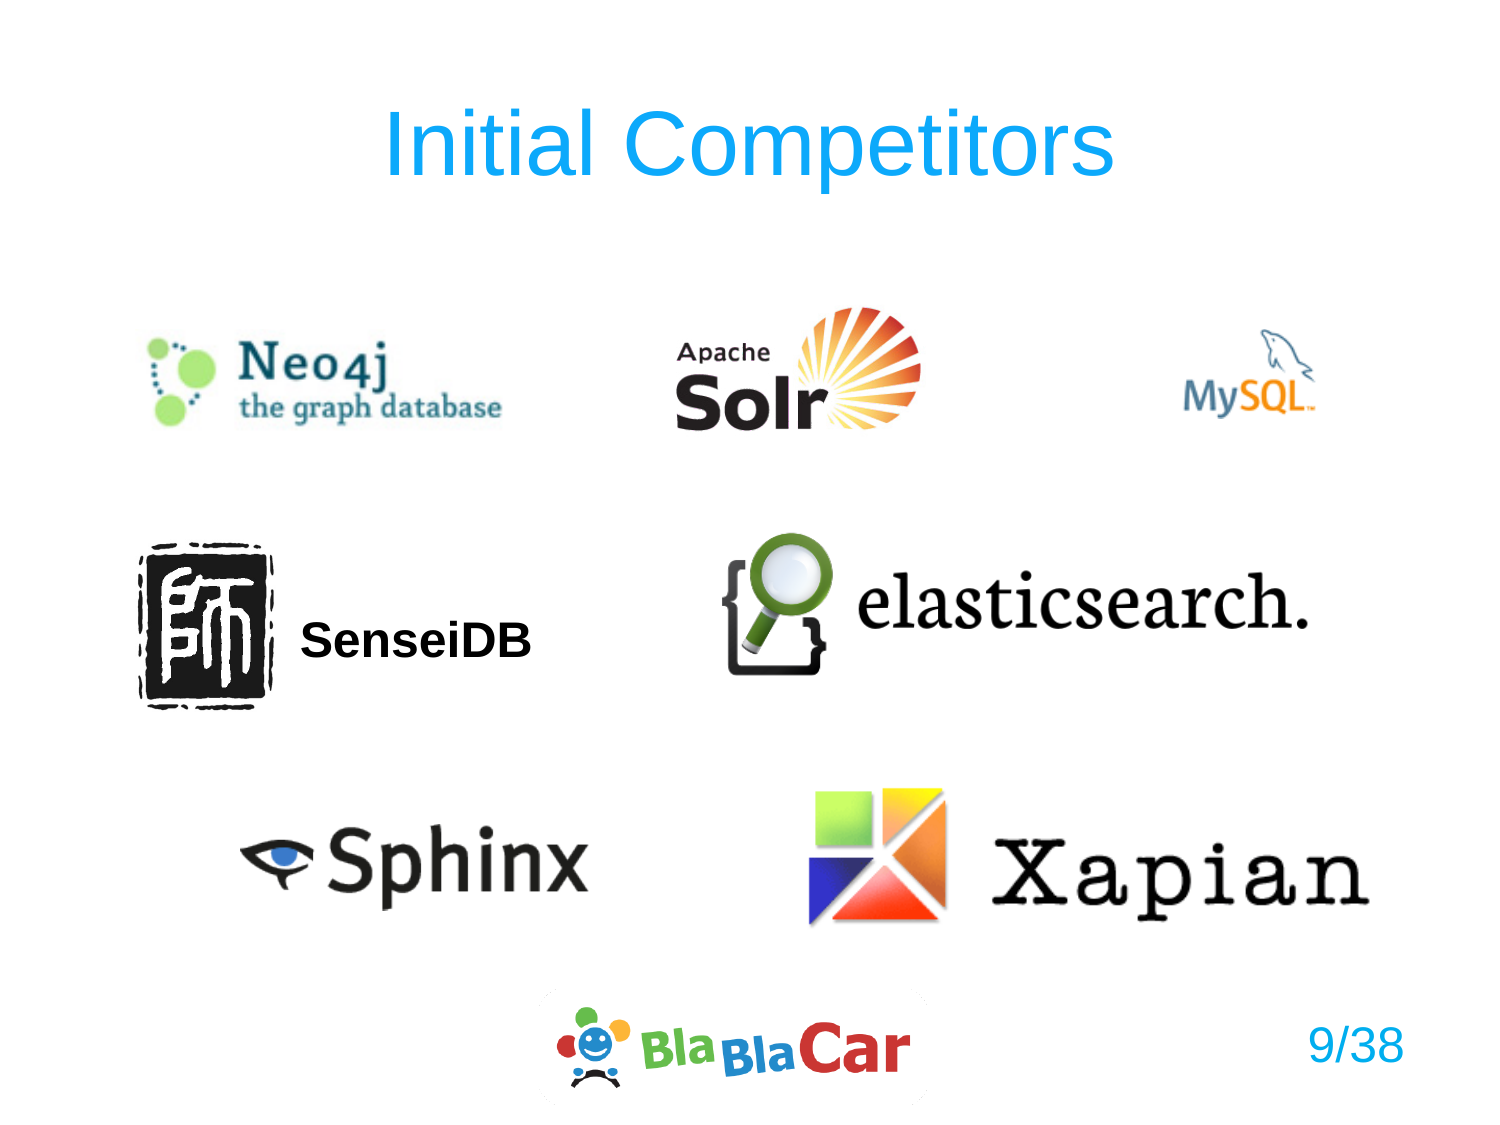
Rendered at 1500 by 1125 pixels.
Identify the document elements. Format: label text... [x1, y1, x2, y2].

picture [135, 539, 276, 713]
picture [240, 824, 603, 911]
title Initial Competitors [75, 45, 1426, 233]
text_box SenseiDB [285, 600, 548, 676]
picture [800, 779, 1426, 937]
picture [696, 511, 1321, 706]
picture [1163, 329, 1336, 419]
picture [651, 288, 946, 451]
picture [135, 329, 515, 435]
